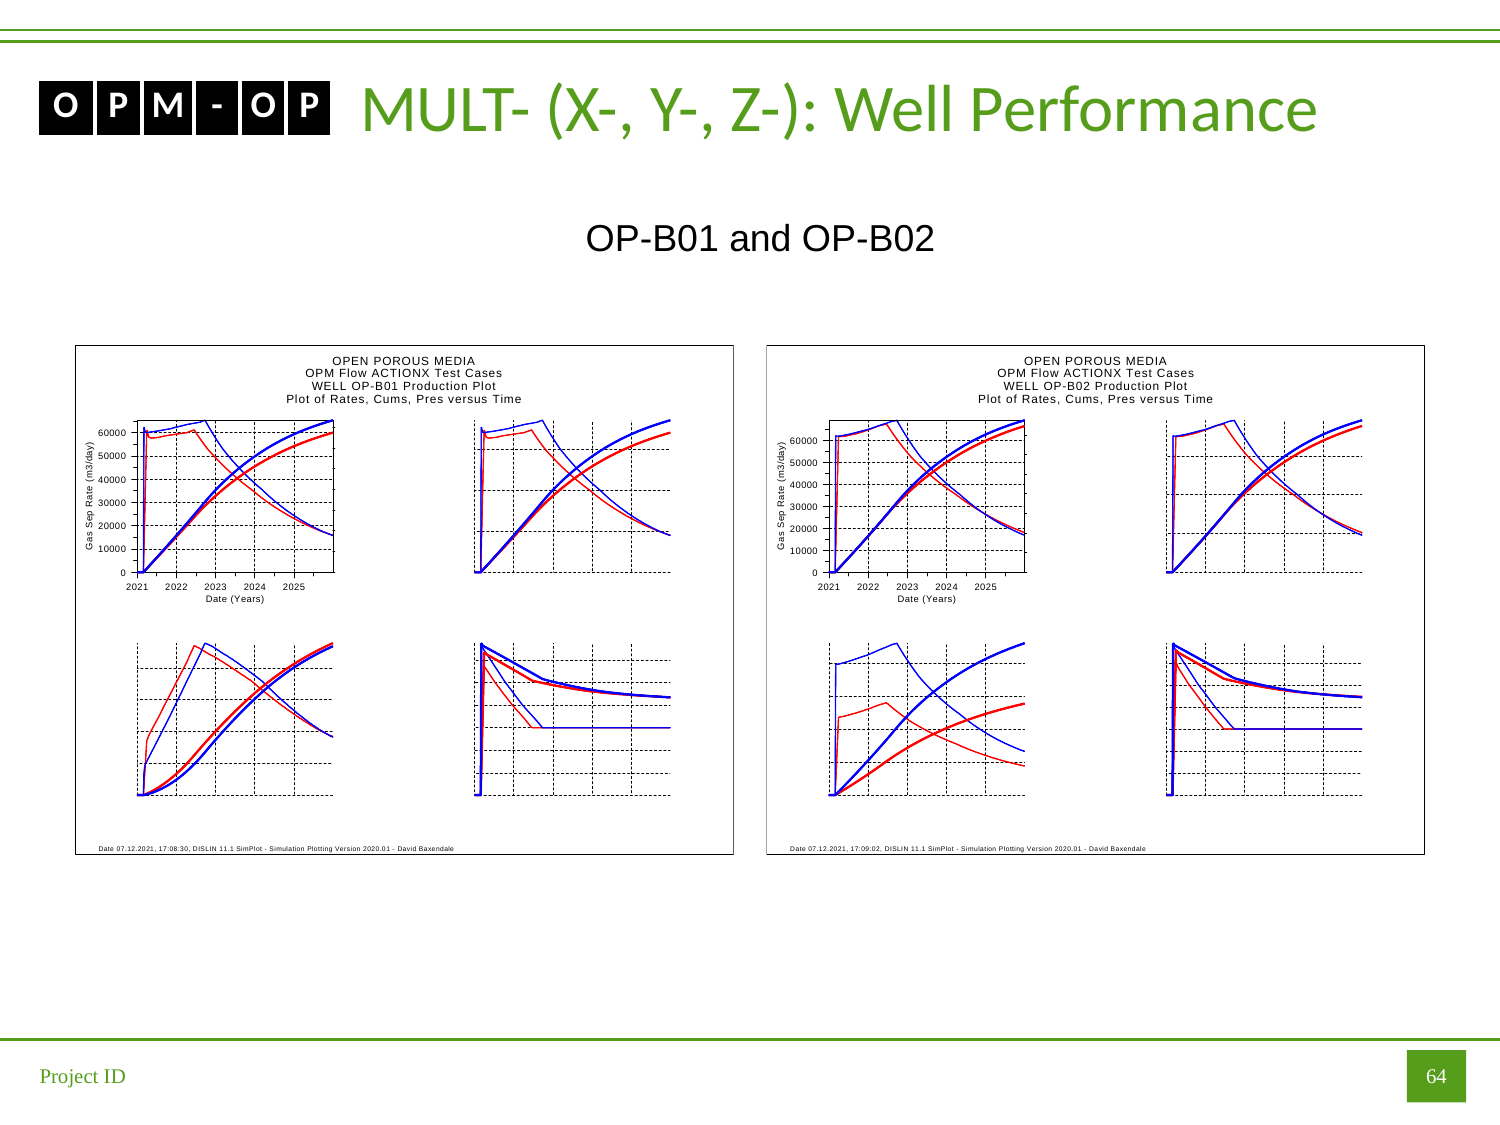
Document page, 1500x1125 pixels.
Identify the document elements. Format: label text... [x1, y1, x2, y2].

picture [766, 345, 1426, 855]
text_box OP-B01 and OP-B02 [98, 210, 1423, 267]
picture [74, 345, 734, 855]
title MULT- (X-, Y-, Z-): Well Performance [360, 77, 1425, 153]
